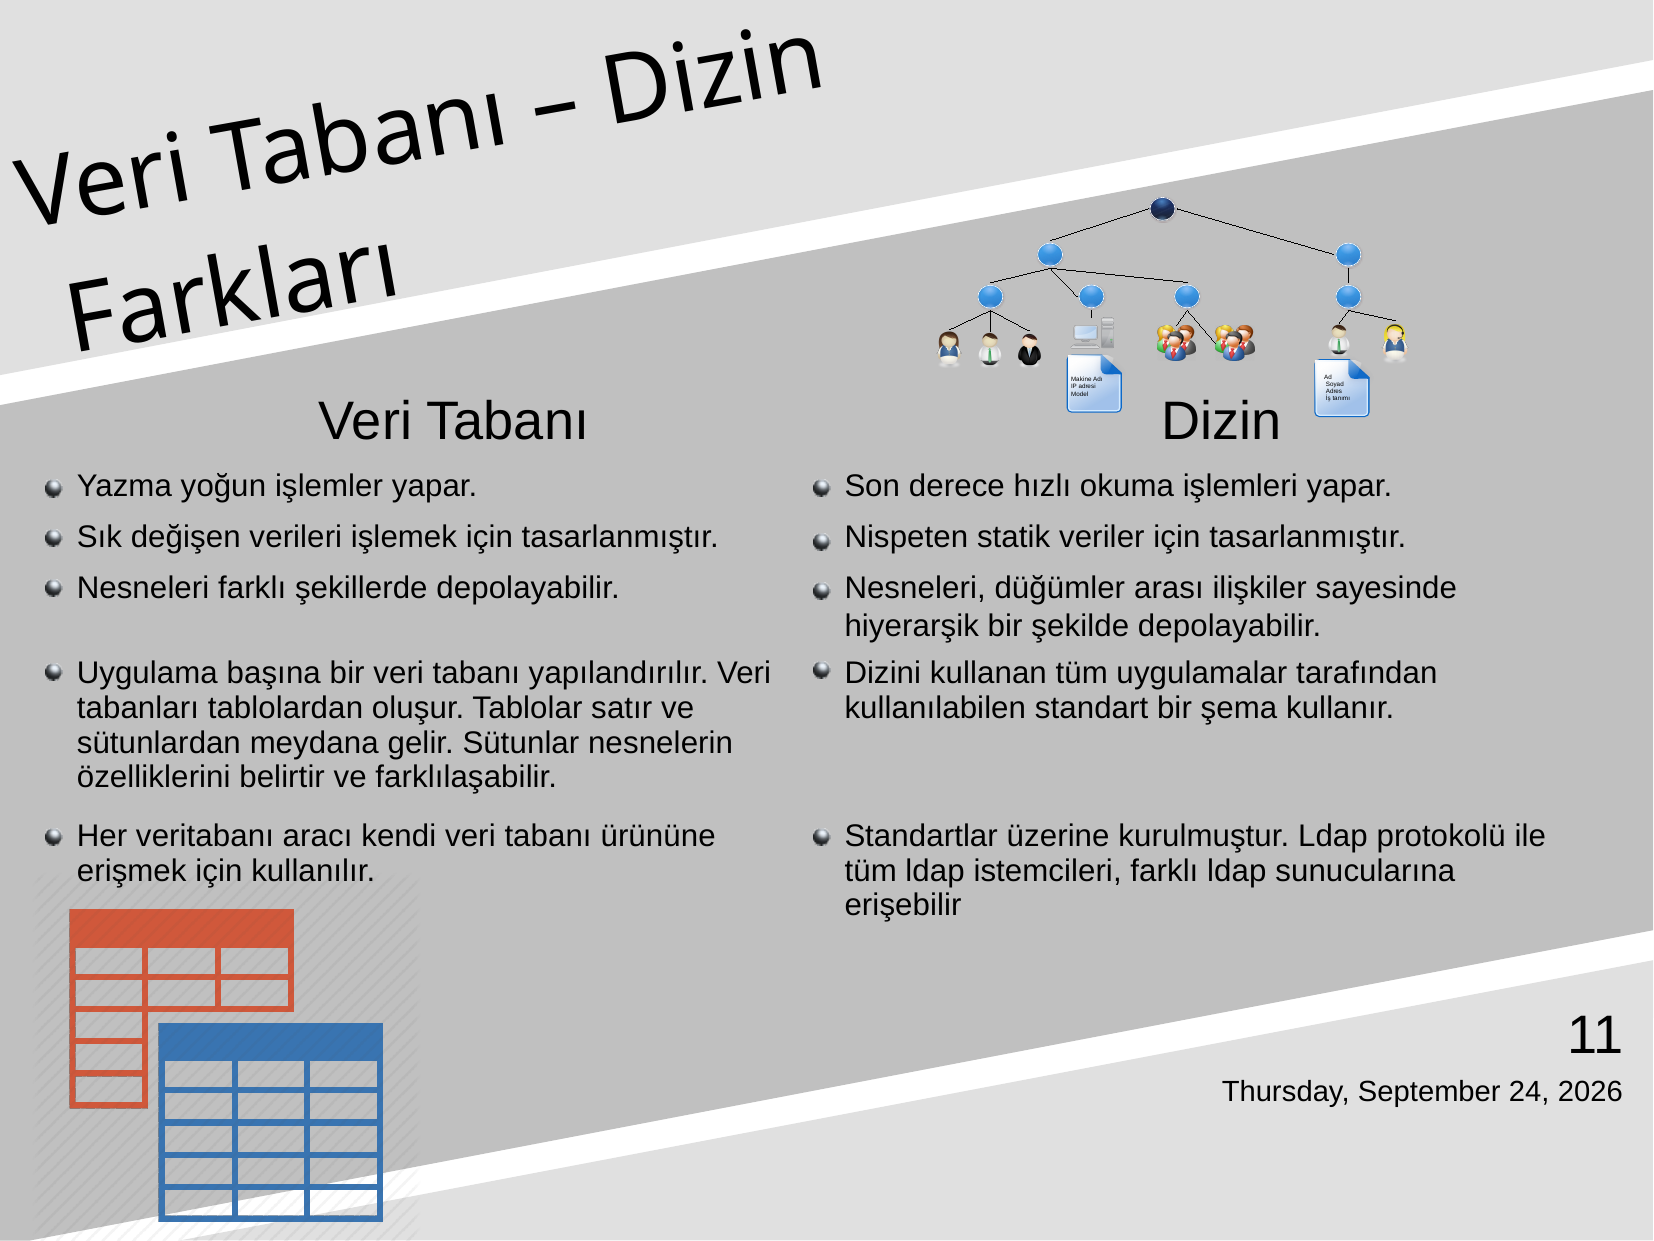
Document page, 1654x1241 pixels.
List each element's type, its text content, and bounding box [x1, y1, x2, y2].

picture [45, 663, 63, 681]
picture [976, 331, 1004, 368]
picture [31, 871, 421, 1241]
title Veri Tabanı – Dizin Farkları [10, 0, 1514, 368]
picture [1215, 325, 1255, 361]
picture [45, 529, 63, 547]
list Yazma yoğun işlemler yapar. Sık değişen verileri işlemek için tasarlanmıştır. Nesneleri farklı şekillerde depolayabilir. Uygulama başına bir veri tabanı yapılandırılır. Veri tabanları tablolardan oluşur. Tablolar satır ve sütunlardan meydana gelir. Sütunlar nesnelerin özelliklerini belirtir ve farklılaşabilir. Her veritabanı aracı kendi veri tabanı ürününe erişmek için kullanılır. [76, 465, 787, 1006]
picture [1035, 240, 1066, 269]
picture [933, 329, 966, 368]
picture [813, 661, 831, 679]
picture [813, 533, 831, 551]
picture [813, 828, 831, 846]
picture [1014, 330, 1045, 369]
picture [45, 579, 63, 597]
picture [975, 282, 1006, 311]
picture [1302, 320, 1414, 424]
list Veri Tabanı [99, 390, 809, 466]
list Dizin [866, 390, 1577, 466]
picture [1157, 325, 1196, 361]
picture [1054, 317, 1133, 419]
picture [813, 479, 831, 497]
picture [813, 582, 831, 600]
list Son derece hızlı okuma işlemleri yapar. Nispeten statik veriler için tasarlanmıştır. Nesneleri, düğümler arası ilişkiler sayesinde hiyerarşik bir şekilde depolayabilir. Dizini kullanan tüm uygulamalar tarafından kullanılabilen standart bir şema kullanır. Standartlar üzerine kurulmuştur. Ldap protokolü ile tüm ldap istemcileri, farklı ldap sunucularına erişebilir [844, 465, 1555, 991]
picture [1333, 240, 1364, 269]
picture [45, 828, 63, 846]
picture [1172, 282, 1202, 311]
picture [1333, 282, 1364, 311]
picture [1077, 282, 1107, 311]
picture [1148, 195, 1178, 223]
picture [45, 479, 63, 498]
